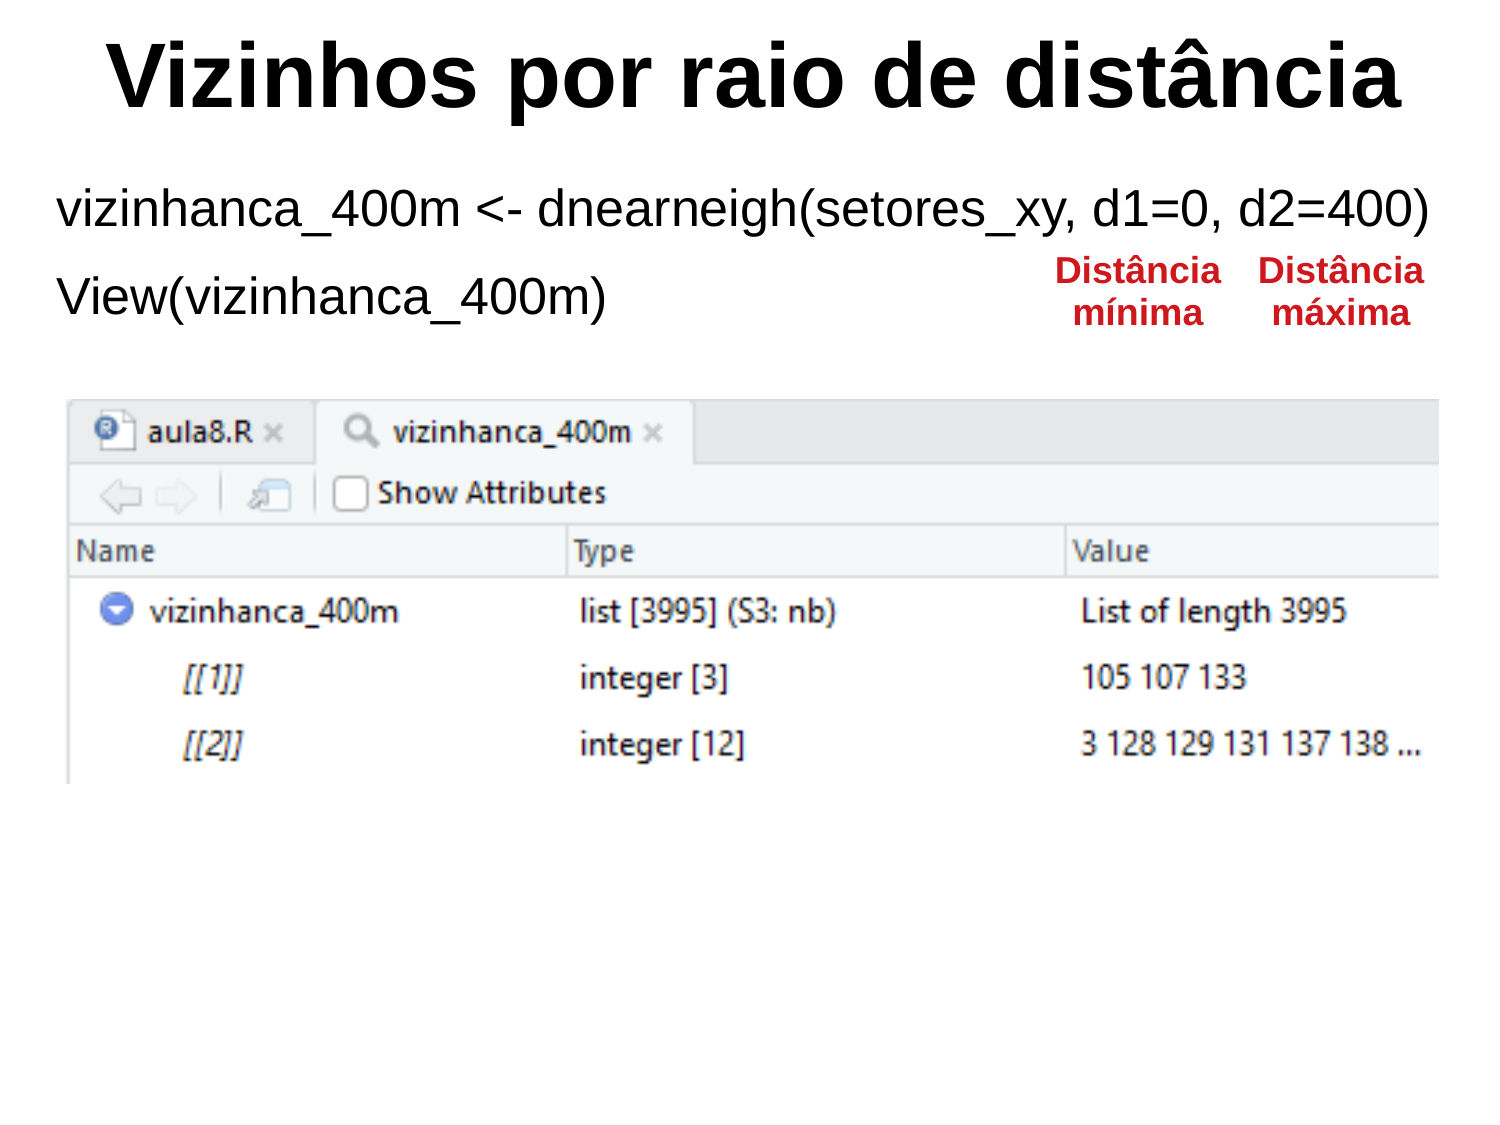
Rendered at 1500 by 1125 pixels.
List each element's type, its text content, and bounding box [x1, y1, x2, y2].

list vizinhanca_400m <- dnearneigh(setores_xy, d1=0, d2=400) View(vizinhanca_400m) [56, 179, 1456, 894]
picture [65, 399, 1439, 784]
text_box Distância máxima [1229, 242, 1454, 341]
text_box Distância mínima [1026, 242, 1229, 341]
title Vizinhos por raio de distância [75, 0, 1433, 179]
